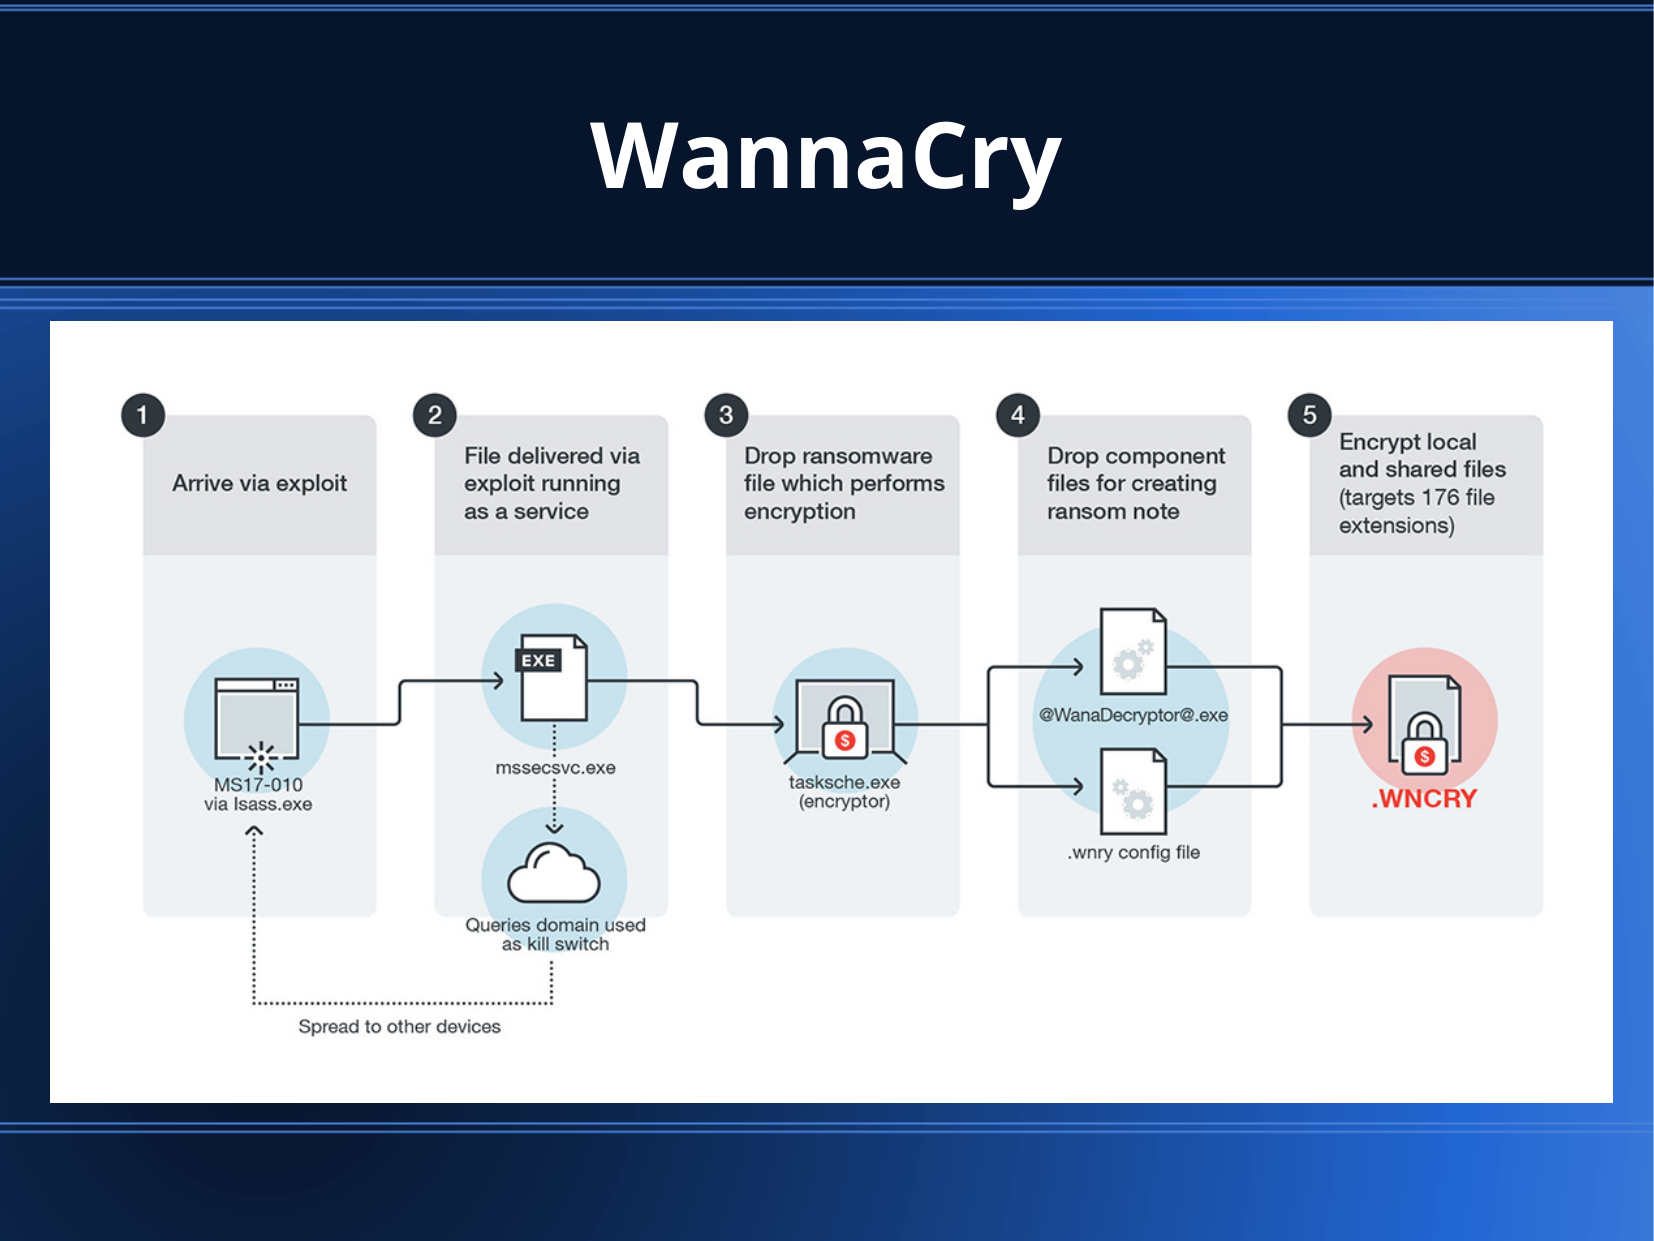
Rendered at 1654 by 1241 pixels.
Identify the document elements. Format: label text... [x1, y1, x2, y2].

picture [0, 0, 1654, 1241]
title WannaCry [82, 49, 1571, 257]
